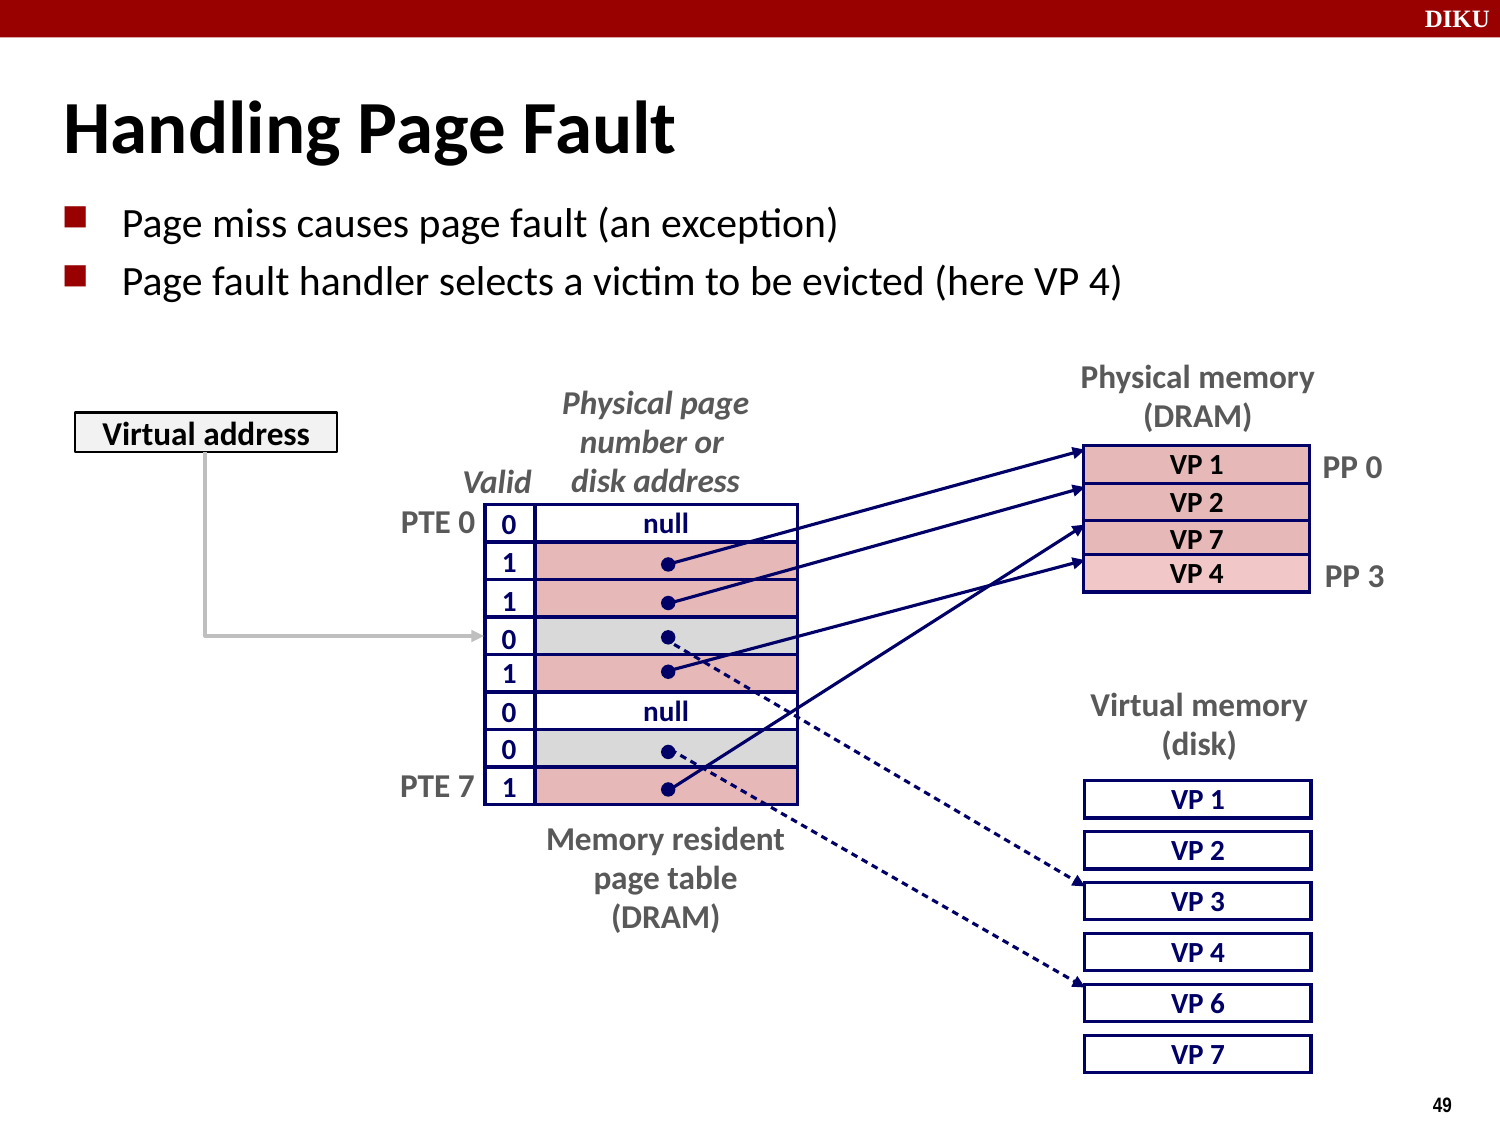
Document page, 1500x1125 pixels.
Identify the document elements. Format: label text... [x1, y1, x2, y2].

text_box VP 1 [1084, 780, 1312, 819]
text_box null [759, 531, 798, 542]
text_box PP 3 [1310, 548, 1400, 604]
text_box Virtual address [75, 412, 338, 453]
text_box 0 [486, 687, 532, 724]
text_box VP 4 [1083, 554, 1310, 593]
text_box 1 [487, 576, 532, 627]
text_box null [768, 713, 798, 730]
text_box VP 4 [1084, 933, 1312, 971]
text_box PP 0 [1307, 439, 1398, 495]
text_box Handling Page Fault [48, 59, 1408, 188]
text_box Memory resident page table (DRAM) [531, 811, 801, 945]
text_box VP 7 [1084, 1035, 1312, 1073]
text_box Valid [447, 454, 560, 510]
text_box 0 [490, 499, 532, 537]
text_box PTE 7 [385, 758, 490, 814]
text_box VP 1 [1083, 445, 1310, 484]
text_box Physical page number or disk address [547, 374, 765, 509]
text_box [536, 730, 798, 805]
text_box 0 [505, 633, 512, 646]
text_box [536, 542, 798, 693]
text_box VP 6 [1084, 984, 1312, 1022]
text_box VP 2 [1084, 831, 1312, 869]
text_box Virtual memory (disk) [1075, 677, 1323, 772]
text_box PTE 0 [385, 493, 490, 549]
text_box null [536, 504, 798, 542]
text_box VP 7 [1083, 521, 1310, 554]
text_box 1 [487, 648, 532, 687]
text_box 1 [487, 537, 532, 576]
text_box Page miss causes page fault (an exception) Page fault handler selects a victim to be evicted (here VP 4) [50, 188, 1414, 313]
text_box VP 2 [1083, 484, 1310, 521]
text_box 1 [490, 775, 532, 814]
text_box Physical memory (DRAM) [1065, 349, 1330, 445]
text_box 0 [486, 614, 532, 665]
text_box 0 [486, 724, 532, 775]
text_box VP 3 [1084, 882, 1312, 920]
text_box null [536, 693, 798, 730]
